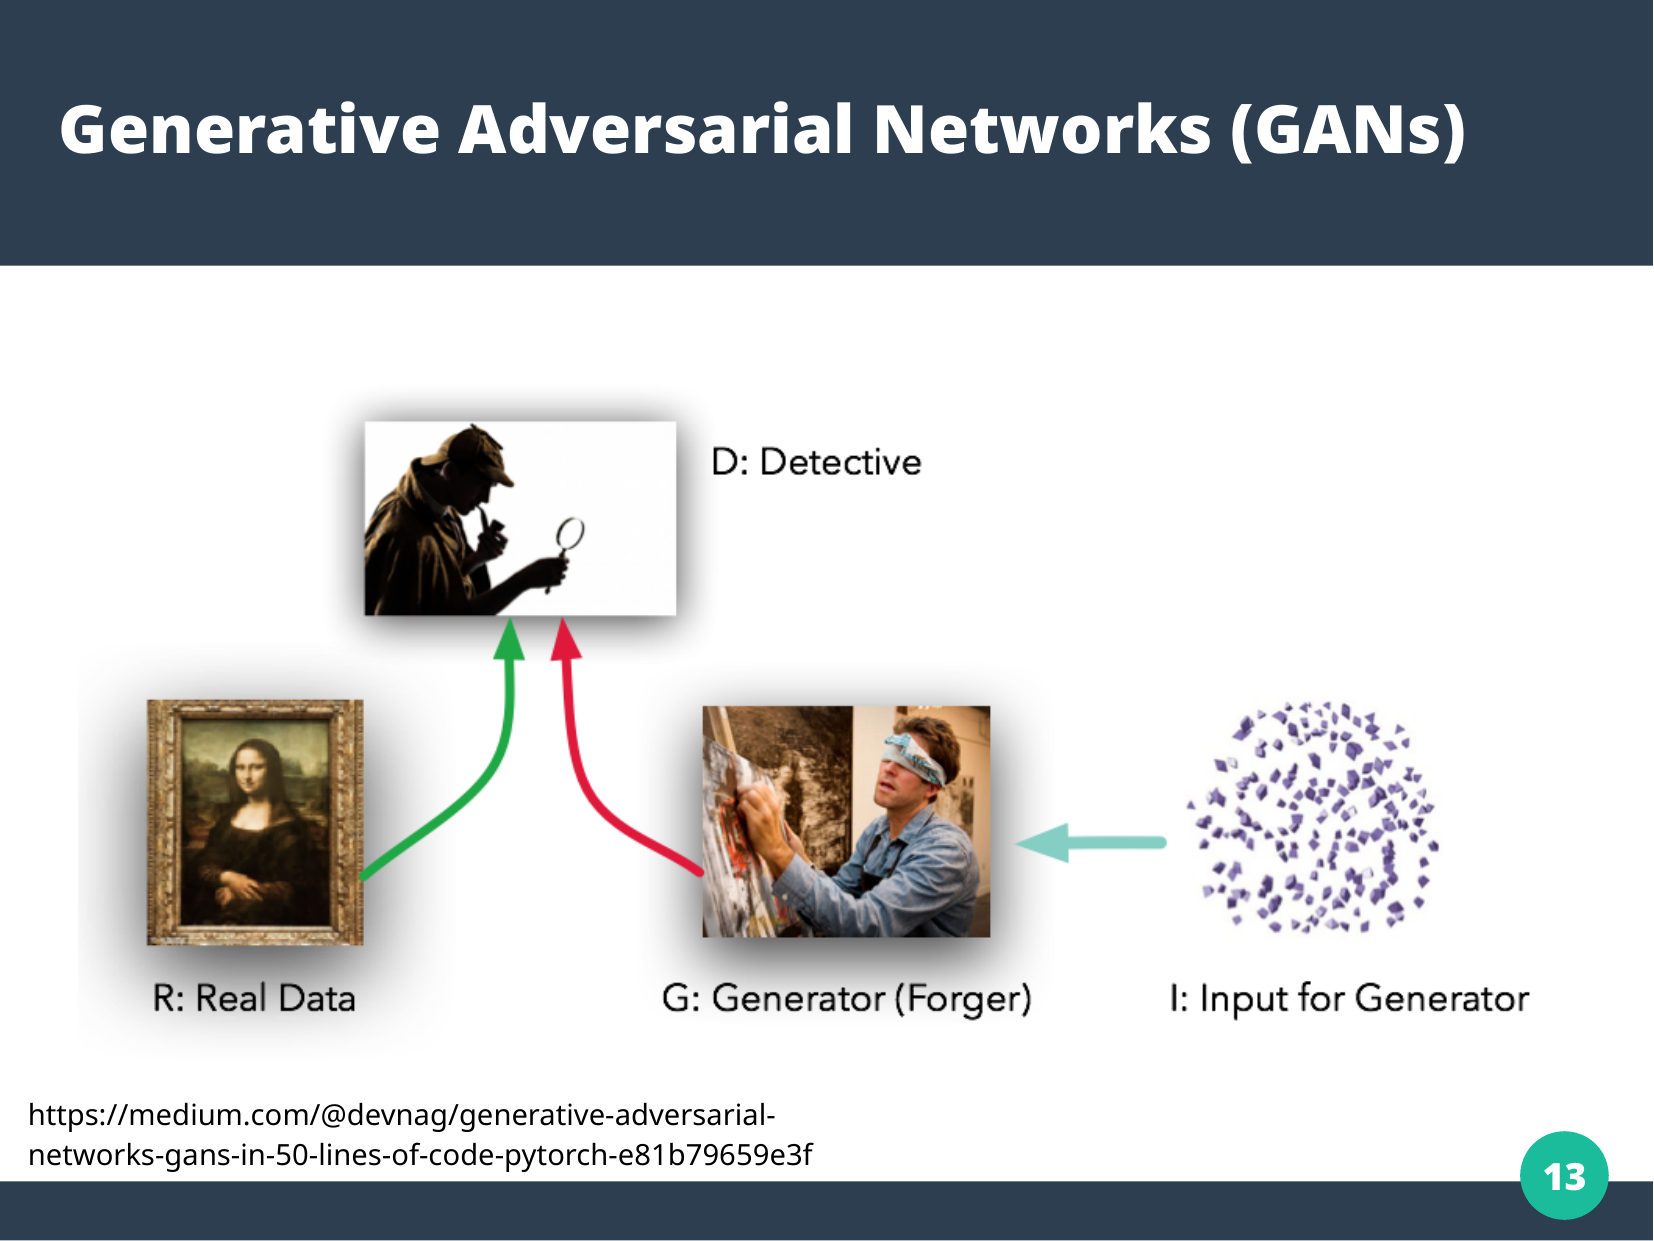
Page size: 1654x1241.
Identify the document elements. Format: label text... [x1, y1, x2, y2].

title Generative Adversarial Networks (GANs) [58, 49, 1594, 207]
text_box https://medium.com/@devnag/generative-adversarial- networks-gans-in-50-lines-of-code-pytorch-e81b79659e3f [13, 1086, 885, 1171]
picture [78, 345, 1575, 1066]
